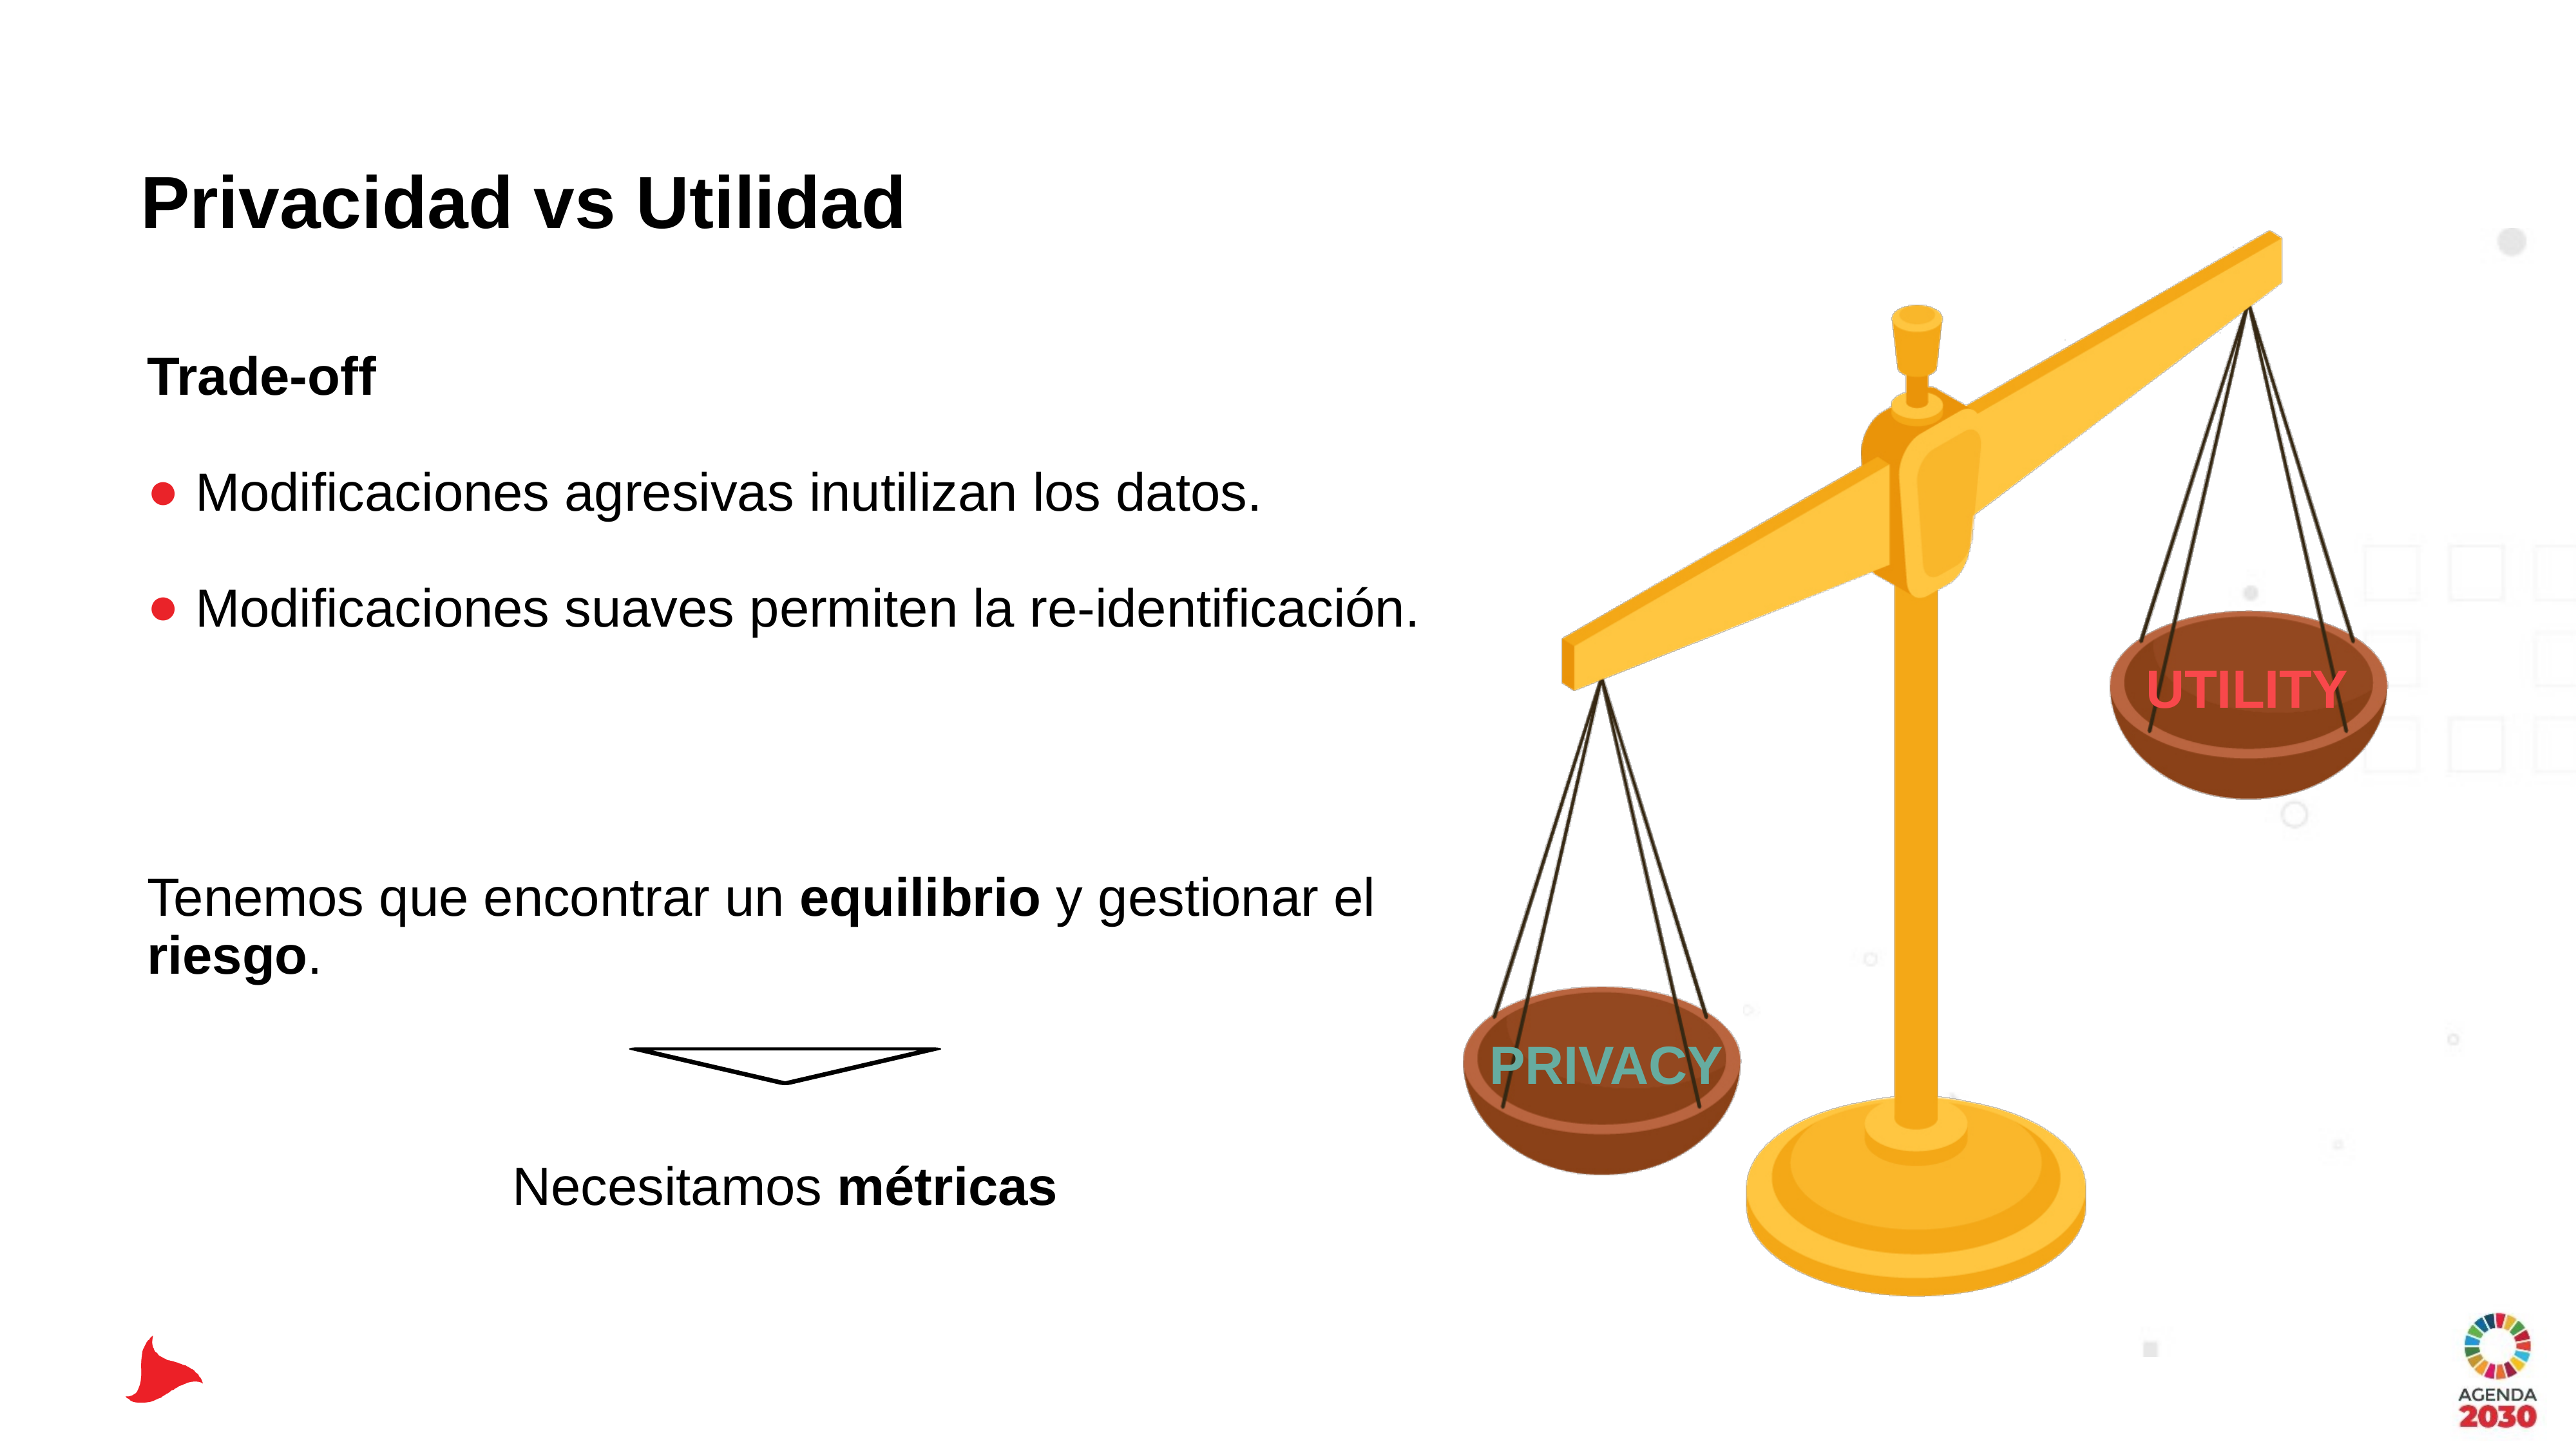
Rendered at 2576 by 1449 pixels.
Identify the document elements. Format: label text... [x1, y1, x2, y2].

text_box PRIVACY [1457, 1021, 1755, 1101]
picture [1442, 200, 2576, 1441]
title Privacidad vs Utilidad [131, 77, 2454, 249]
text_box UTILITY [2098, 645, 2396, 725]
picture [126, 1336, 203, 1403]
text_box [629, 1047, 942, 1086]
list Trade-off Modificaciones agresivas inutilizan los datos. Modificaciones suaves permiten la re-identificación. Tenemos que encontrar un equilibrio y gestionar el riesgo. Necesitamos métricas [128, 339, 1442, 1280]
